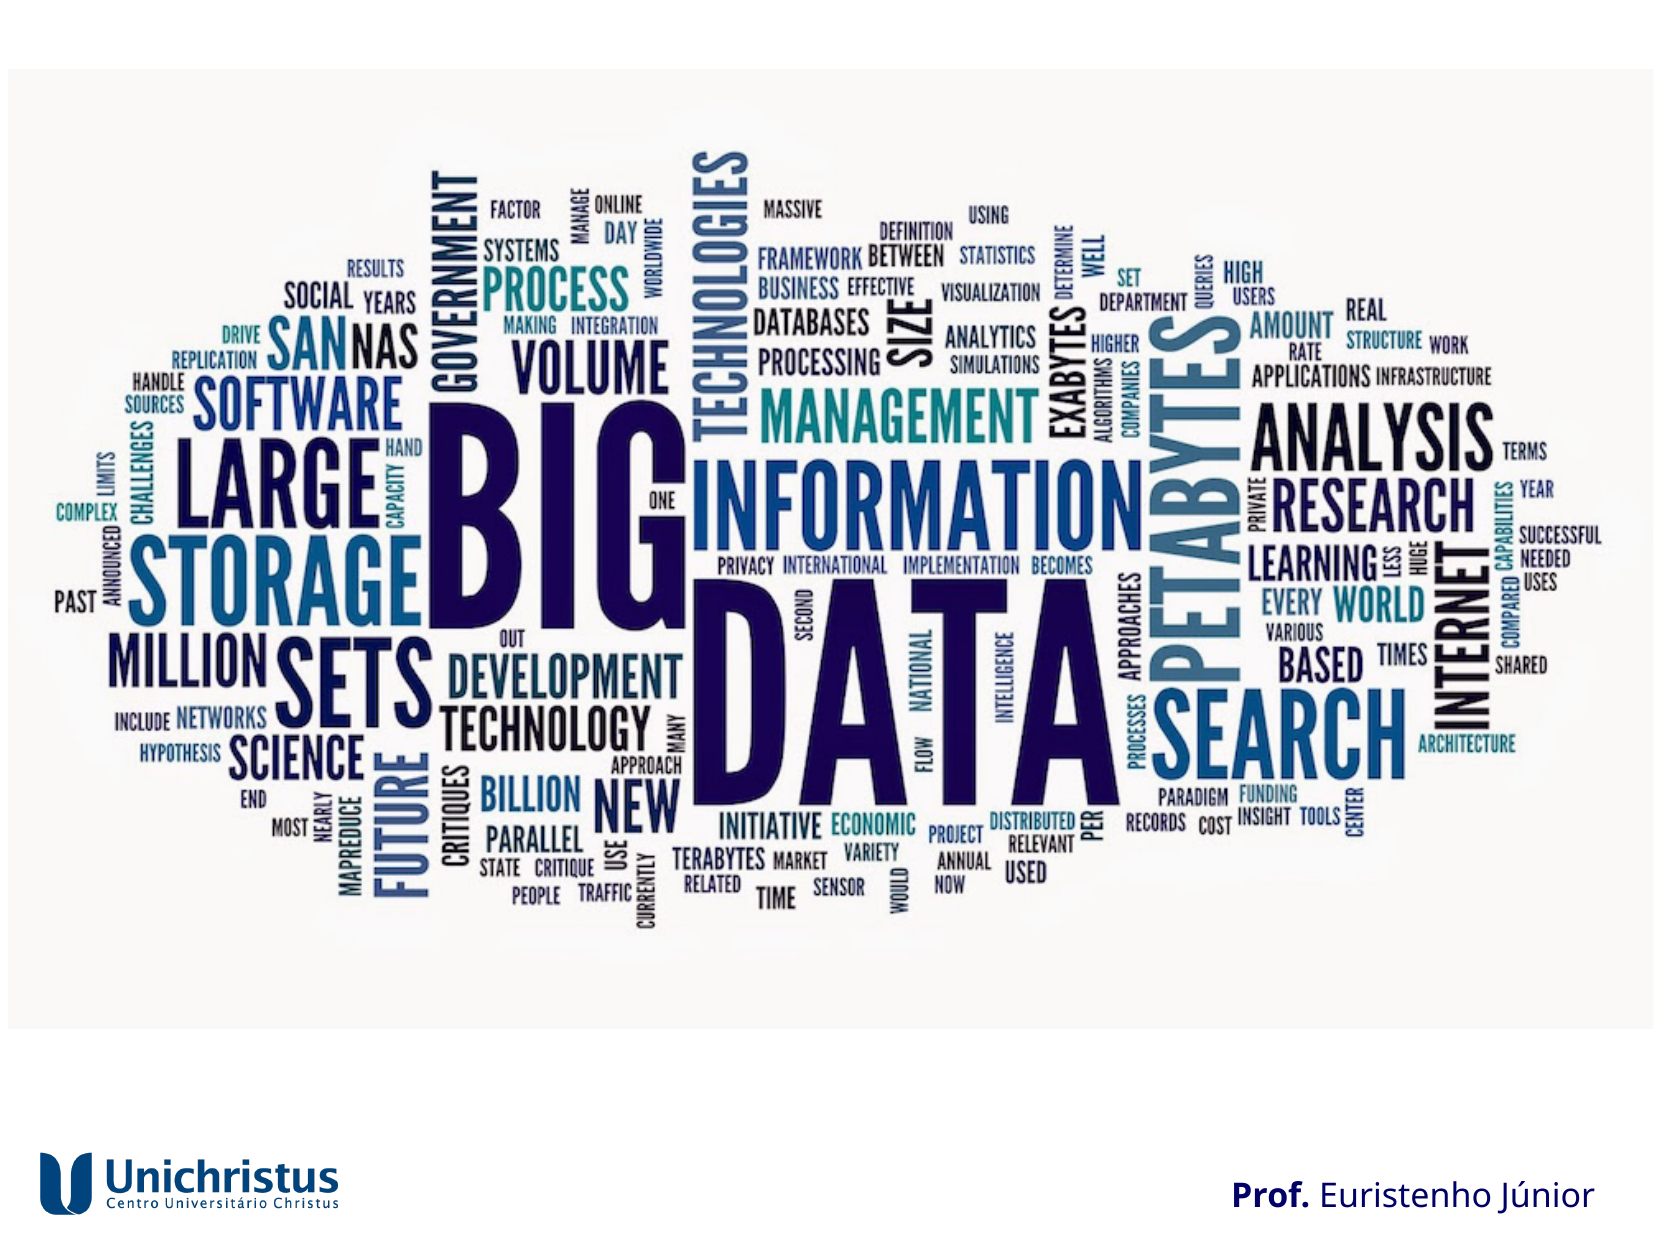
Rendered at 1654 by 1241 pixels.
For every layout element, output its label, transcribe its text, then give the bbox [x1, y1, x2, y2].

picture [8, 69, 1654, 1029]
text_box Prof. Euristenho Júnior [1216, 1163, 1654, 1224]
picture [35, 1149, 343, 1217]
